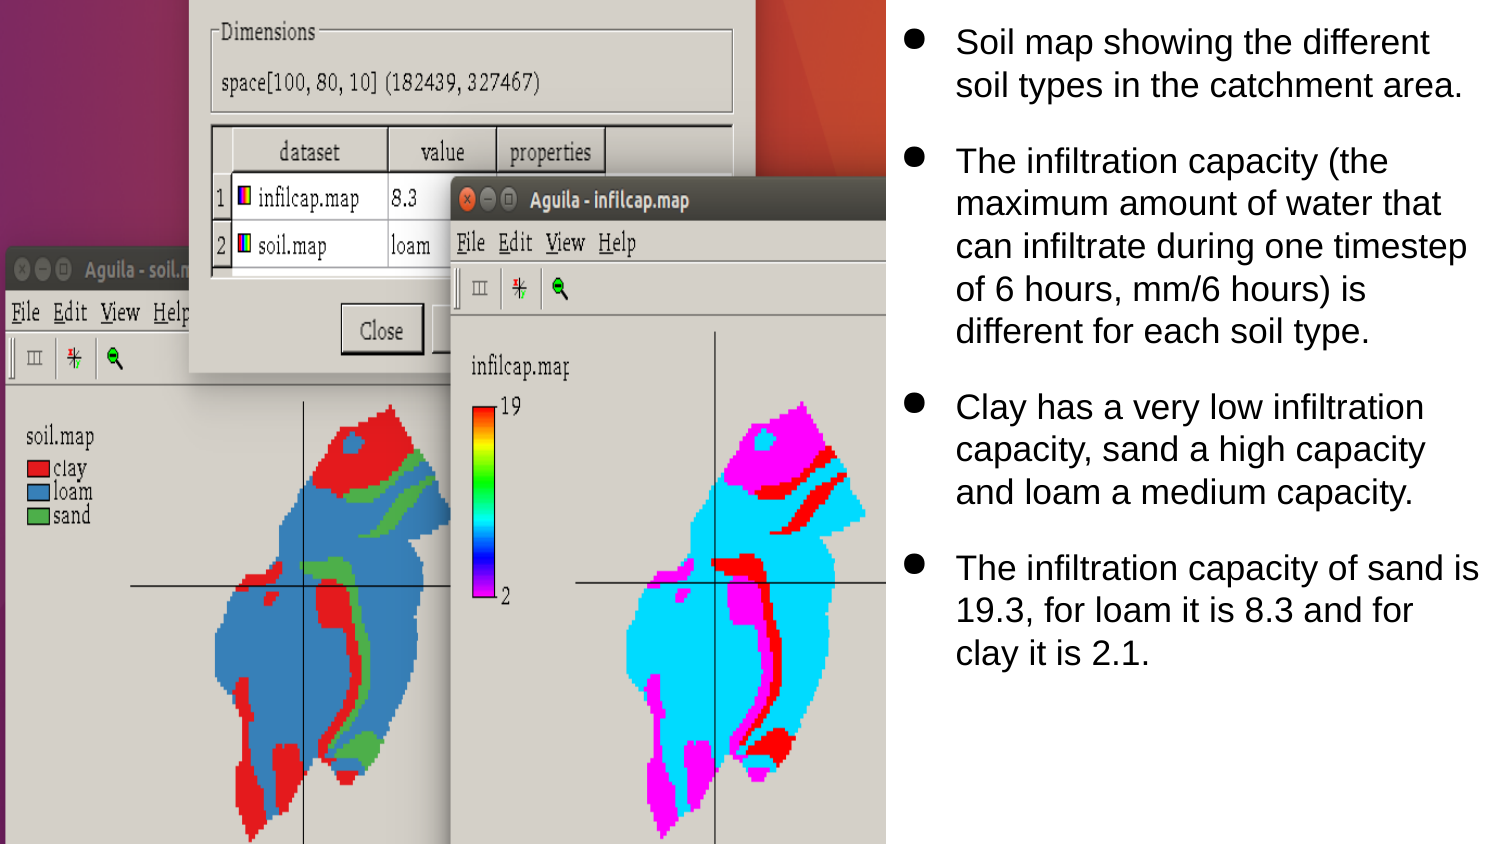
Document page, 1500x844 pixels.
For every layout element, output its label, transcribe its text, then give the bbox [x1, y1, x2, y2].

list Soil map showing the different soil types in the catchment area. The infiltration capacity (the maximum amount of water that can infiltrate during one timestep of 6 hours, mm/6 hours) is different for each soil type. Clay has a very low infiltration capacity, sand a high capacity and loam a medium capacity. The infiltration capacity of sand is 19.3, for loam it is 8.3 and for clay it is 2.1. [886, 4, 1500, 840]
picture [0, 0, 886, 844]
